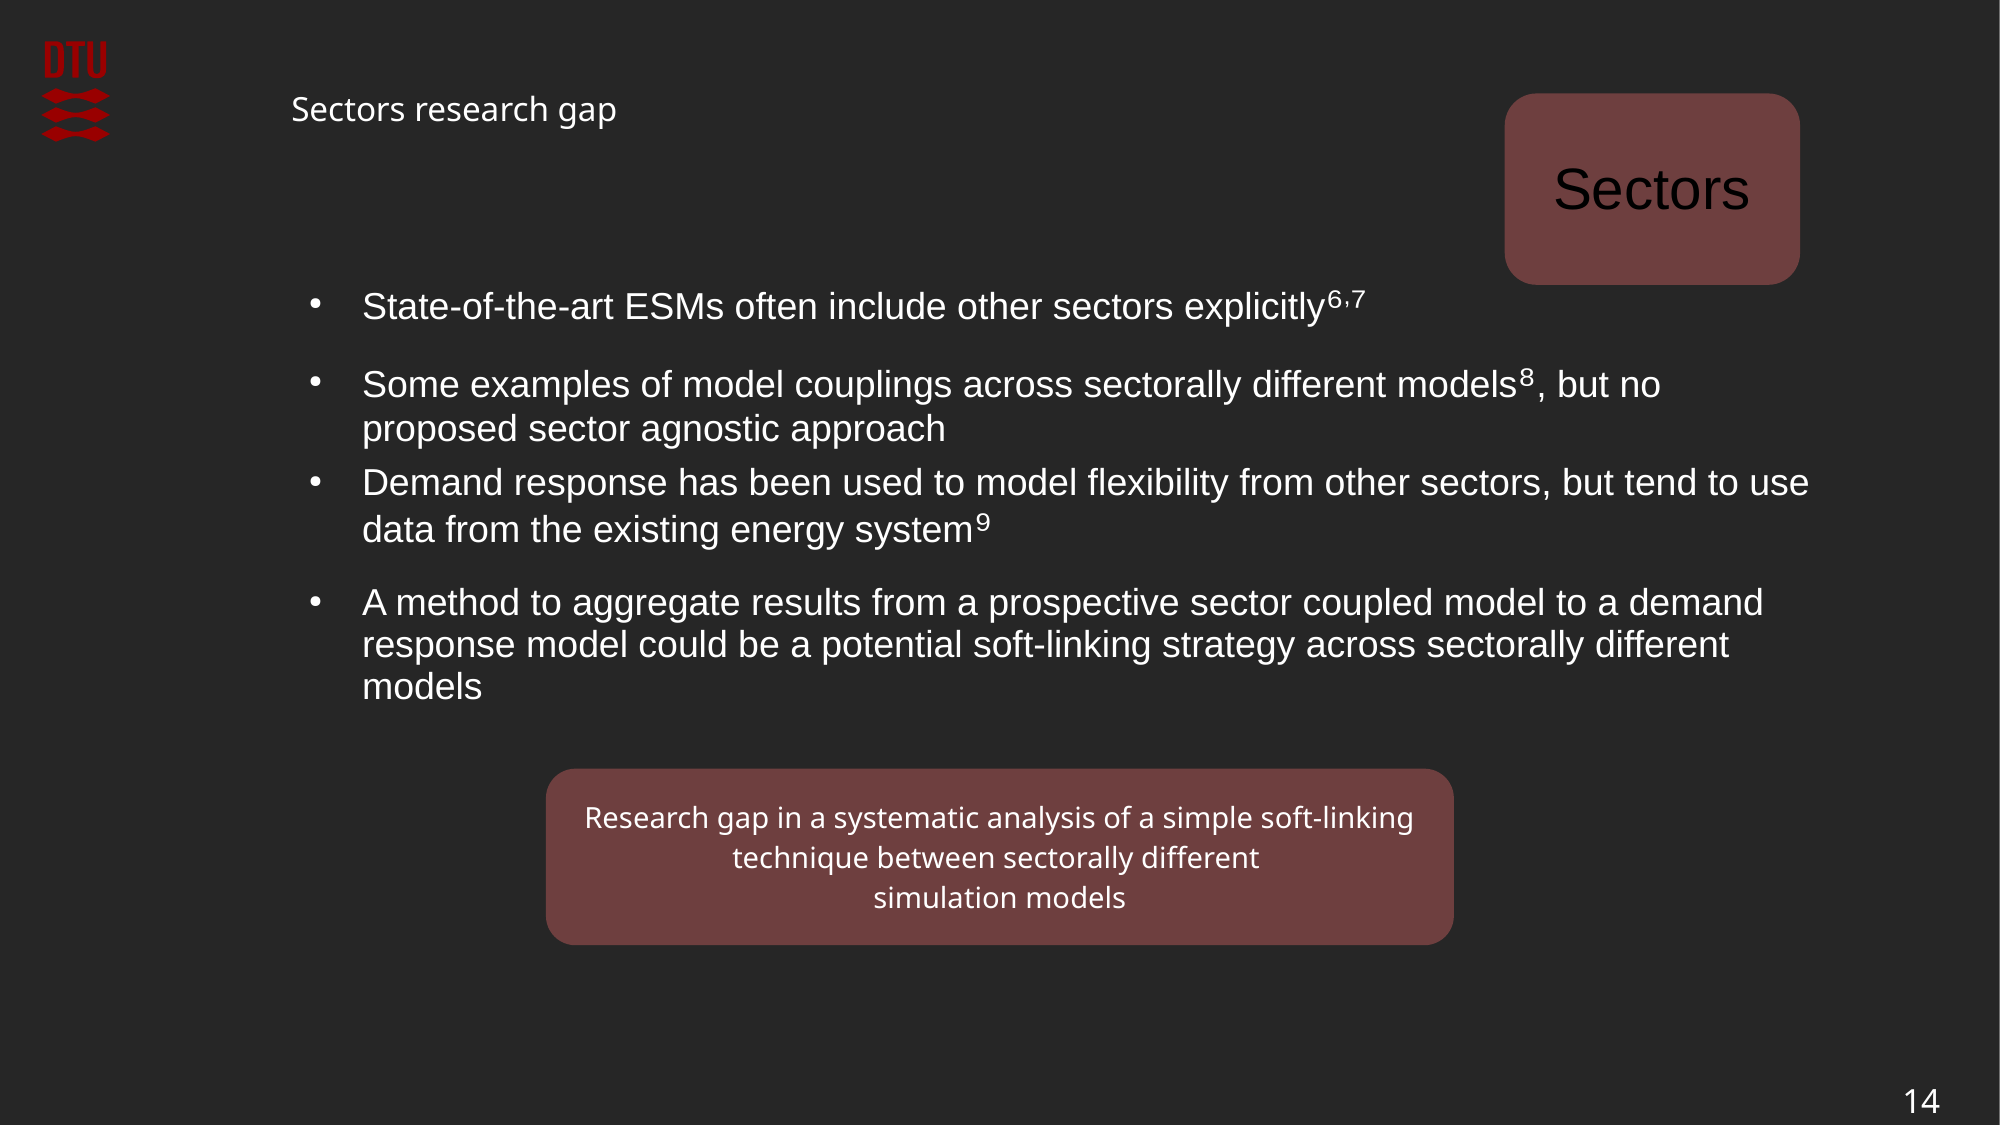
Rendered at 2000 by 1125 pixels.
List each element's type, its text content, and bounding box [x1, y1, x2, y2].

text_box Sectors [1504, 93, 1801, 285]
list State-of-the-art ESMs often include other sectors explicitly⁶,⁷ Some examples of model couplings across sectorally different models⁸, but no proposed sector agnostic approach Demand response has been used to model flexibility from other sectors, but tend to use data from the existing energy system⁹ A method to aggregate results from a prospective sector coupled model to a demand response model could be a potential soft-linking strategy across sectorally different models [291, 279, 1819, 1026]
title Sectors research gap [291, 70, 1819, 148]
text_box Research gap in a systematic analysis of a simple soft-linking technique between sectorally different simulation models [545, 768, 1454, 946]
